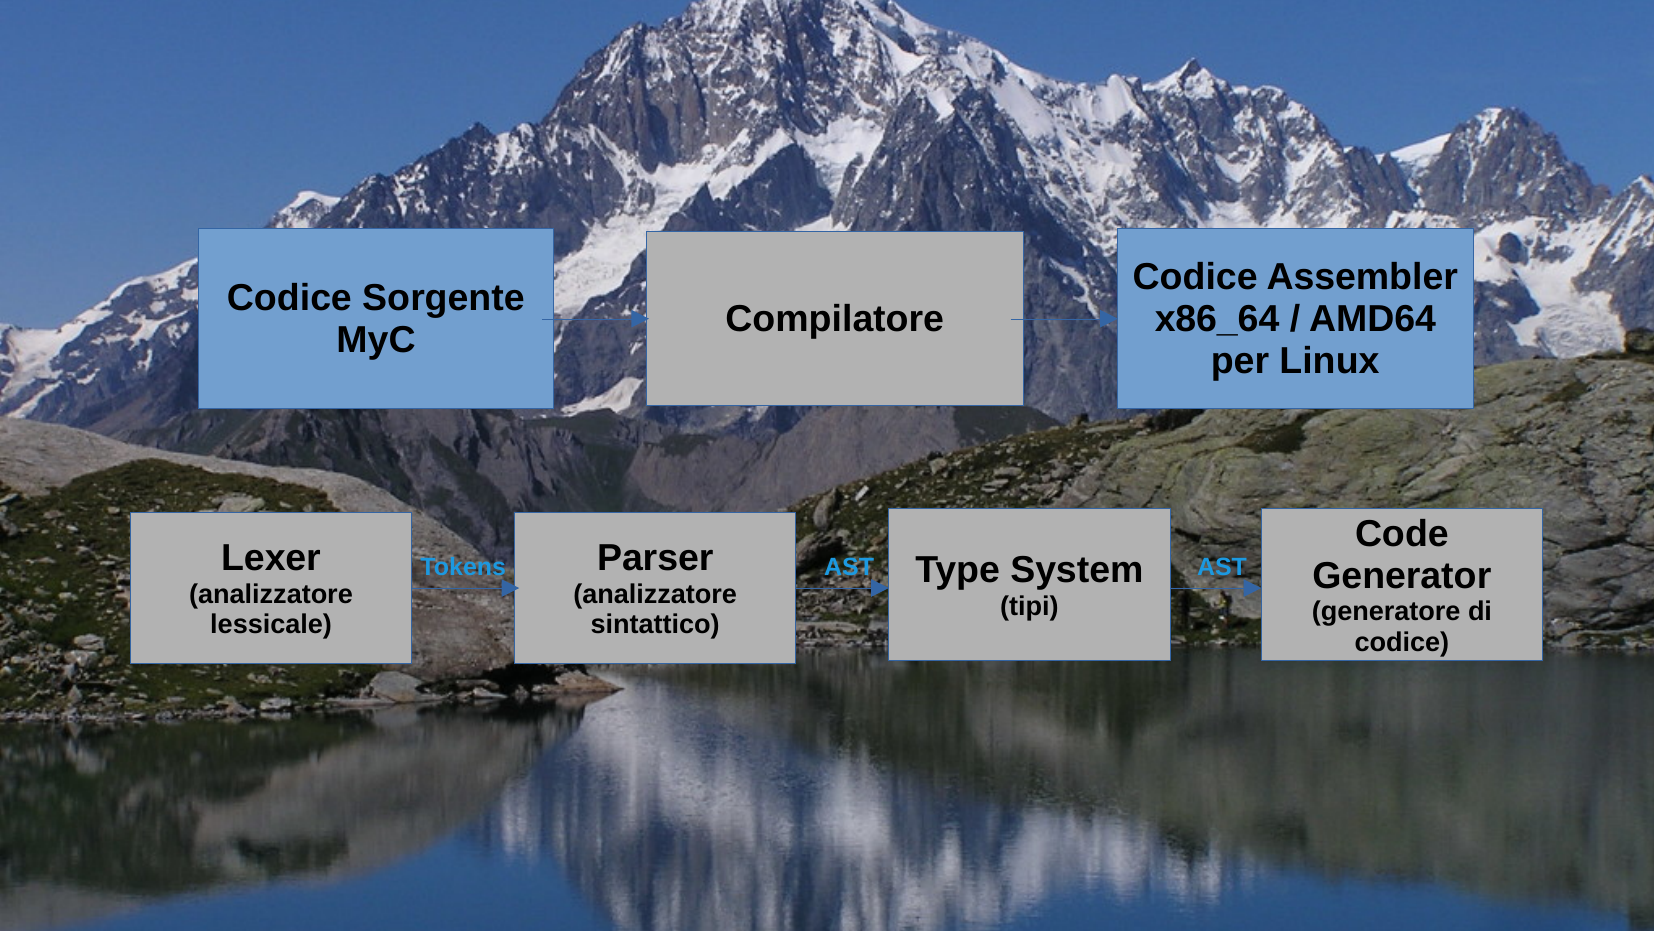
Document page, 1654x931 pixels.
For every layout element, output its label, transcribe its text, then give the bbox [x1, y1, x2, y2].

text_box AST [1182, 545, 1310, 589]
text_box AST [809, 545, 937, 589]
picture [0, 0, 1654, 931]
text_box Tokens [405, 545, 533, 589]
text_box Type System (tipi) [888, 508, 1171, 661]
text_box Compilatore [646, 231, 1024, 406]
text_box Lexer (analizzatore lessicale) [130, 512, 412, 664]
text_box Parser (analizzatore sintattico) [514, 512, 796, 664]
text_box Codice Sorgente MyC [198, 228, 554, 409]
text_box Codice Assembler x86_64 / AMD64 per Linux [1117, 228, 1474, 409]
text_box Code Generator (generatore di codice) [1261, 508, 1543, 661]
